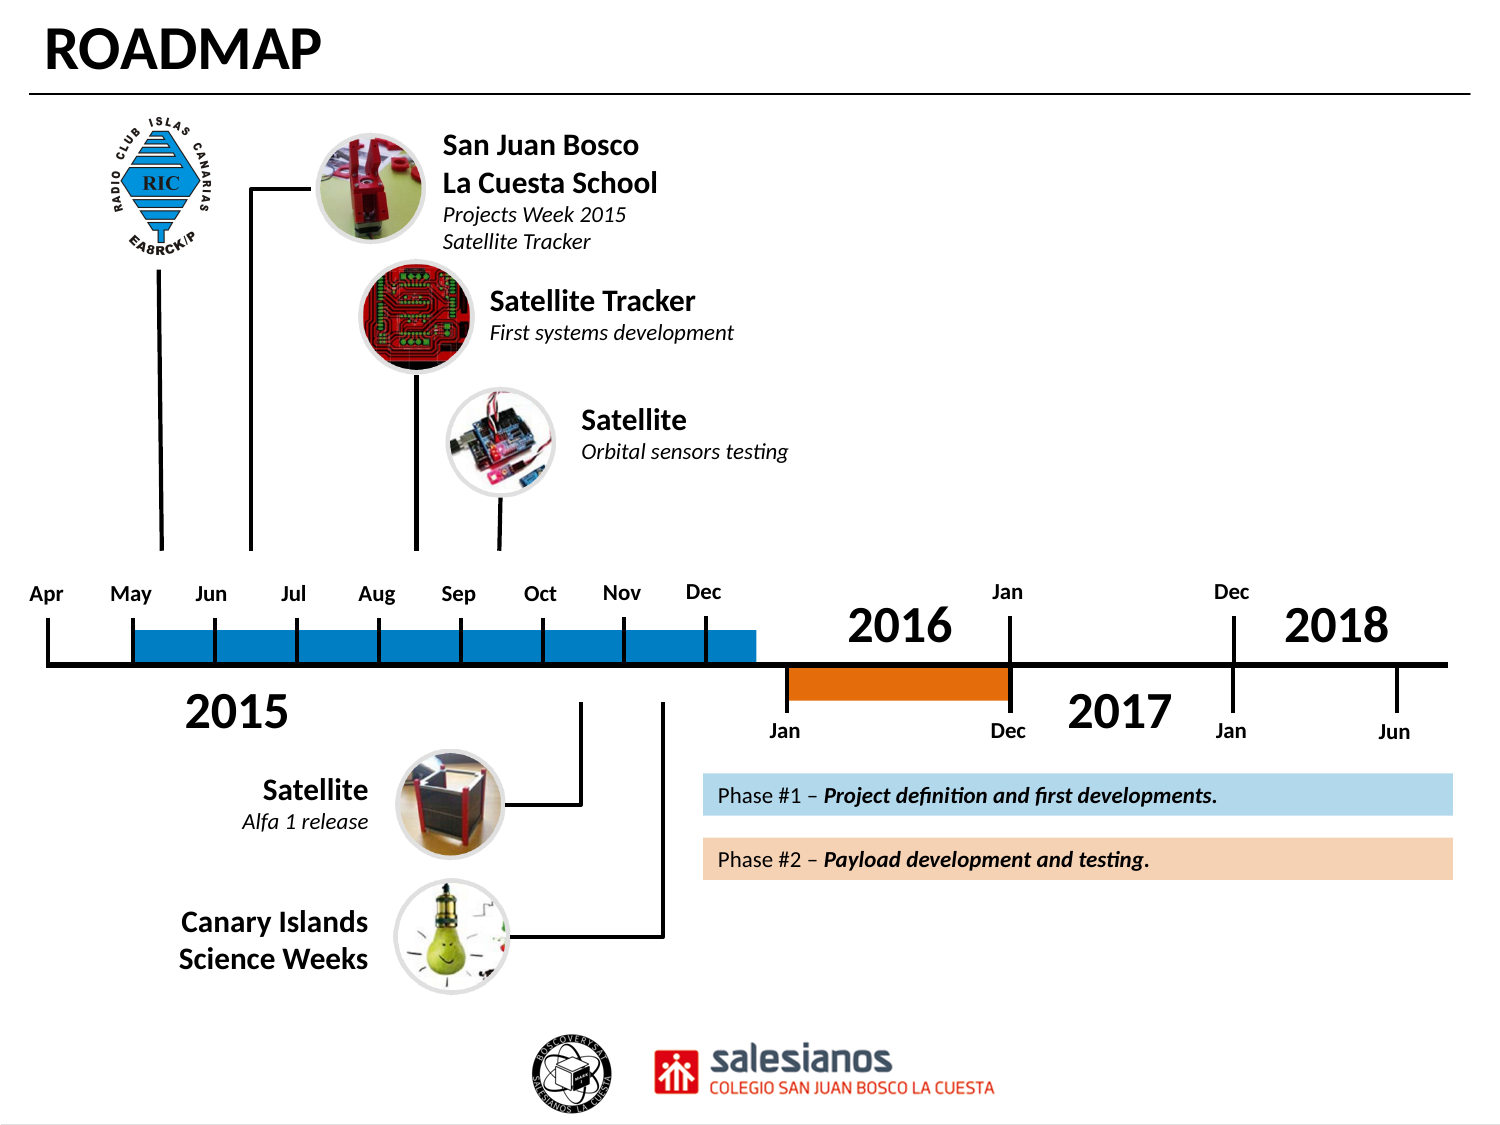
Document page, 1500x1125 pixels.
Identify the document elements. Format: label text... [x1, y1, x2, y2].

text_box 2017 [1032, 669, 1208, 747]
text_box [708, 630, 757, 662]
text_box [626, 630, 704, 662]
text_box Sep [417, 571, 499, 614]
text_box [135, 630, 213, 662]
text_box Nov [568, 570, 676, 613]
text_box Satellite Tracker First systems development [476, 273, 956, 353]
text_box [217, 630, 295, 662]
text_box Apr [5, 571, 88, 614]
text_box Dec [650, 569, 757, 612]
text_box 2018 [1248, 583, 1425, 661]
text_box [299, 630, 377, 662]
text_box [545, 630, 622, 662]
text_box [381, 630, 459, 662]
picture [0, 0, 1500, 1125]
text_box Dec [1178, 568, 1286, 612]
text_box May [88, 571, 170, 614]
text_box [463, 630, 541, 662]
text_box Jun [170, 571, 253, 614]
text_box Aug [330, 571, 417, 614]
text_box Phase #2 – Payload development and testing. [703, 837, 1453, 880]
text_box 2015 [149, 668, 325, 747]
text_box [789, 668, 1008, 701]
text_box ROADMAP [29, 0, 1472, 90]
text_box San Juan Bosco La Cuesta School Projects Week 2015 Satellite Tracker [428, 117, 909, 262]
text_box Jun [1341, 708, 1448, 752]
text_box Jan [954, 569, 1061, 612]
text_box Satellite Orbital sensors testing [566, 392, 897, 472]
text_box Phase #1 – Project definition and first developments. [703, 773, 1453, 816]
text_box Jan [731, 708, 839, 752]
text_box Jul [253, 571, 330, 614]
text_box Canary Islands Science Weeks [53, 893, 384, 984]
text_box Satellite Alfa 1 release [53, 761, 384, 842]
text_box Jan [1177, 708, 1285, 751]
text_box Dec [955, 708, 1062, 752]
text_box 2016 [811, 583, 988, 661]
text_box Oct [499, 571, 582, 614]
